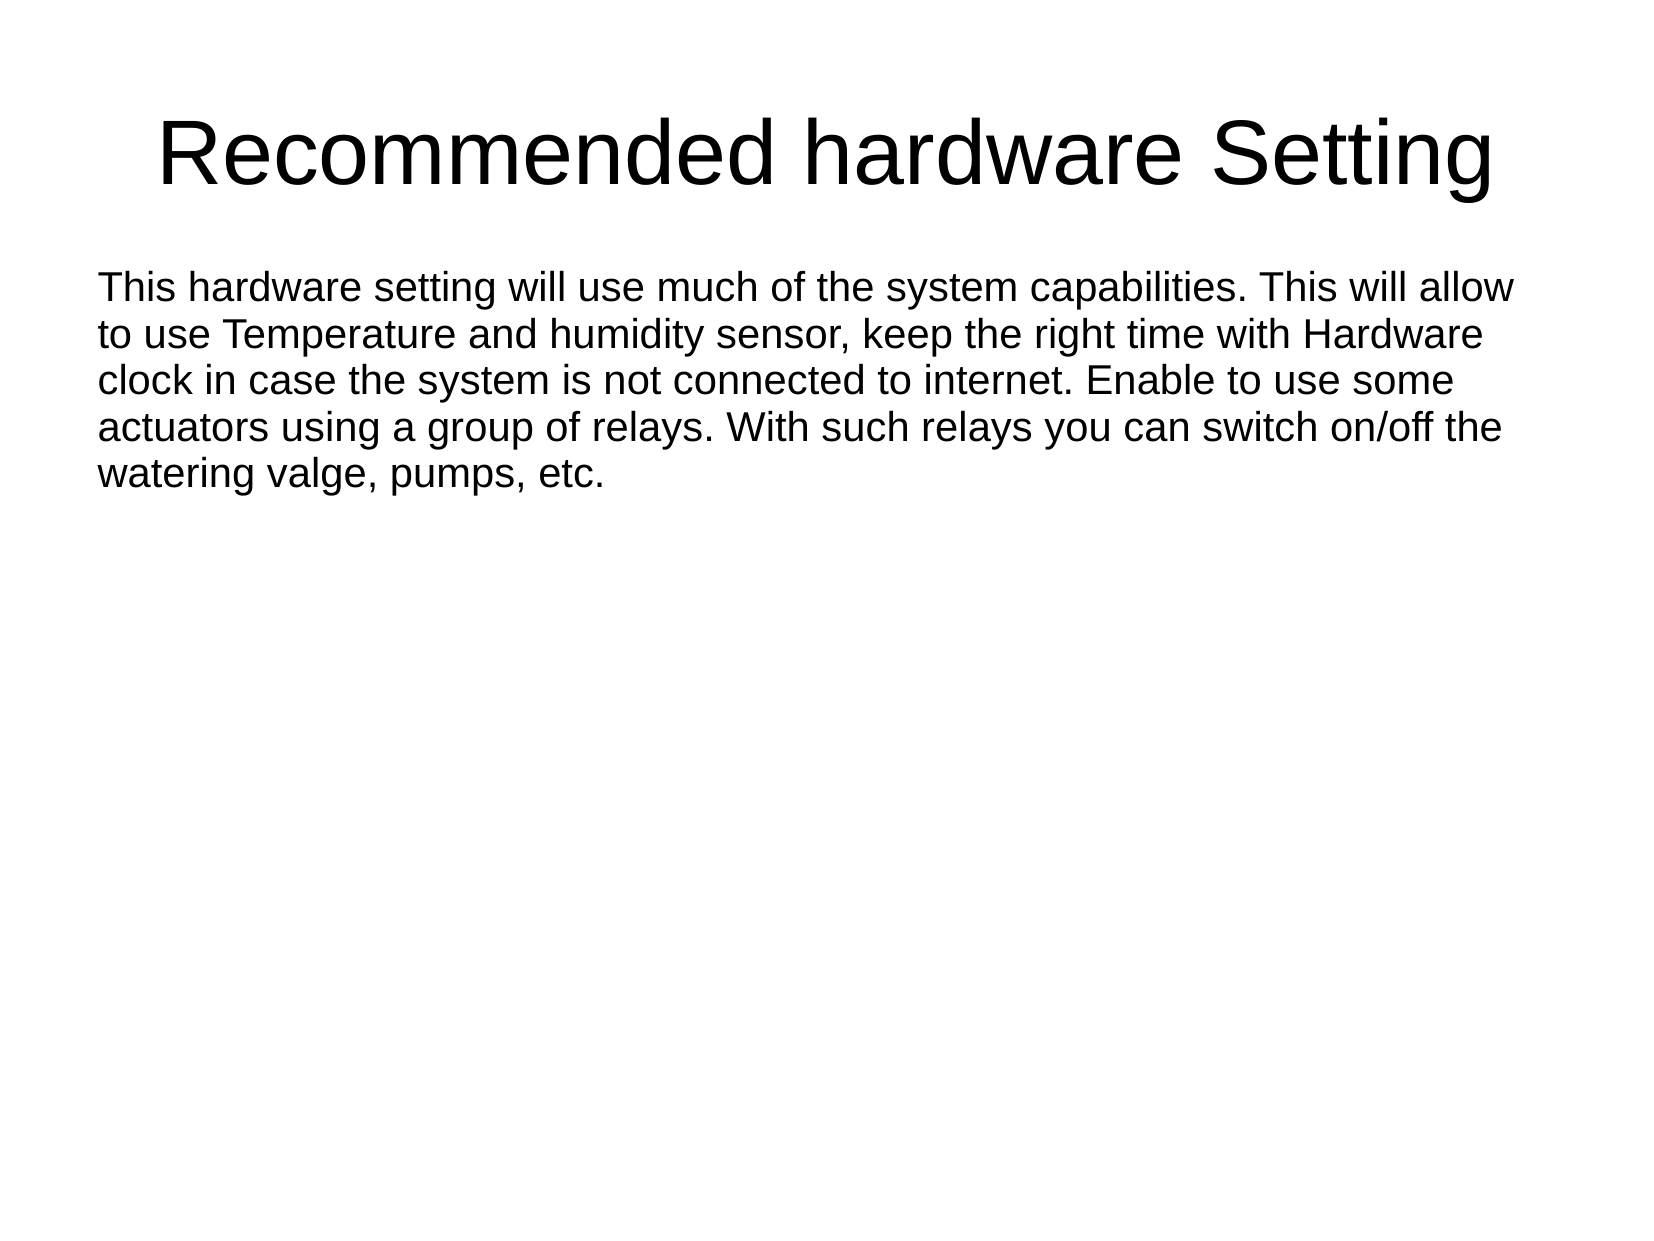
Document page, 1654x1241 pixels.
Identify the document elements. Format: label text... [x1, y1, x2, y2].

title Recommended hardware Setting [82, 49, 1571, 257]
text_box This hardware setting will use much of the system capabilities. This will allow to use Temperature and humidity sensor, keep the right time with Hardware clock in case the system is not connected to internet. Enable to use some actuators using a group of relays. With such relays you can switch on/off the watering valge, pumps, etc. [82, 256, 1561, 507]
